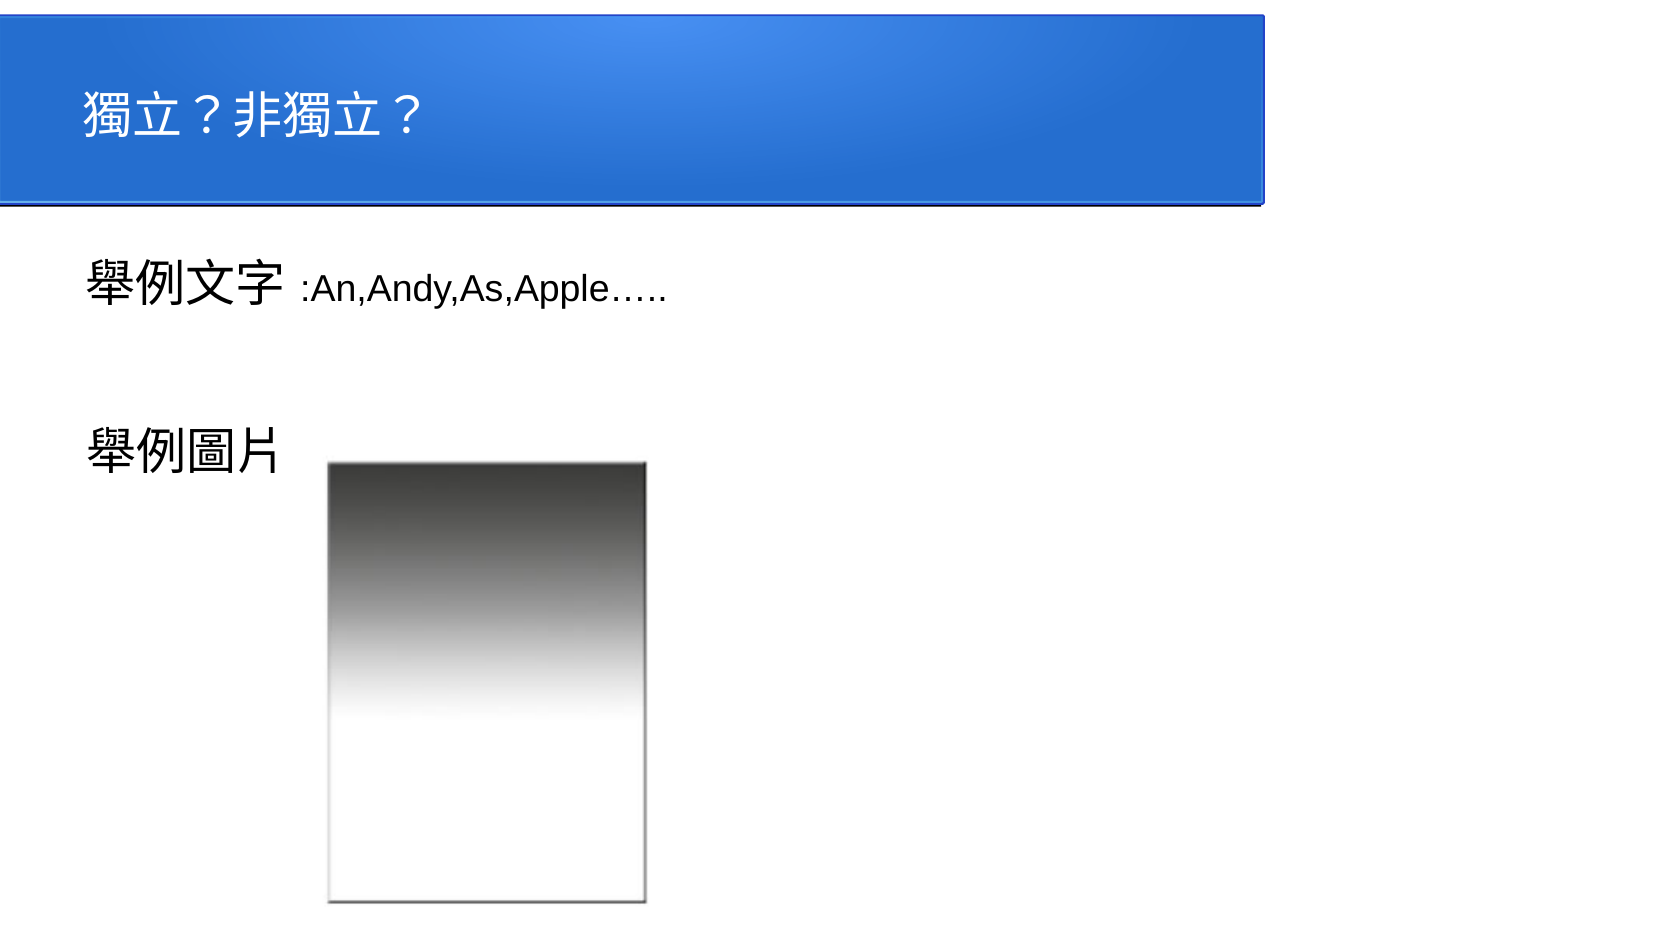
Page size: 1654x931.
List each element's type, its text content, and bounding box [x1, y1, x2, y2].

picture [298, 431, 674, 931]
text_box 舉例文字:An,Andy,As,Apple….. [70, 236, 682, 317]
title 獨立？非獨立？ [82, 35, 1235, 189]
text_box 舉例圖片 [71, 403, 302, 485]
